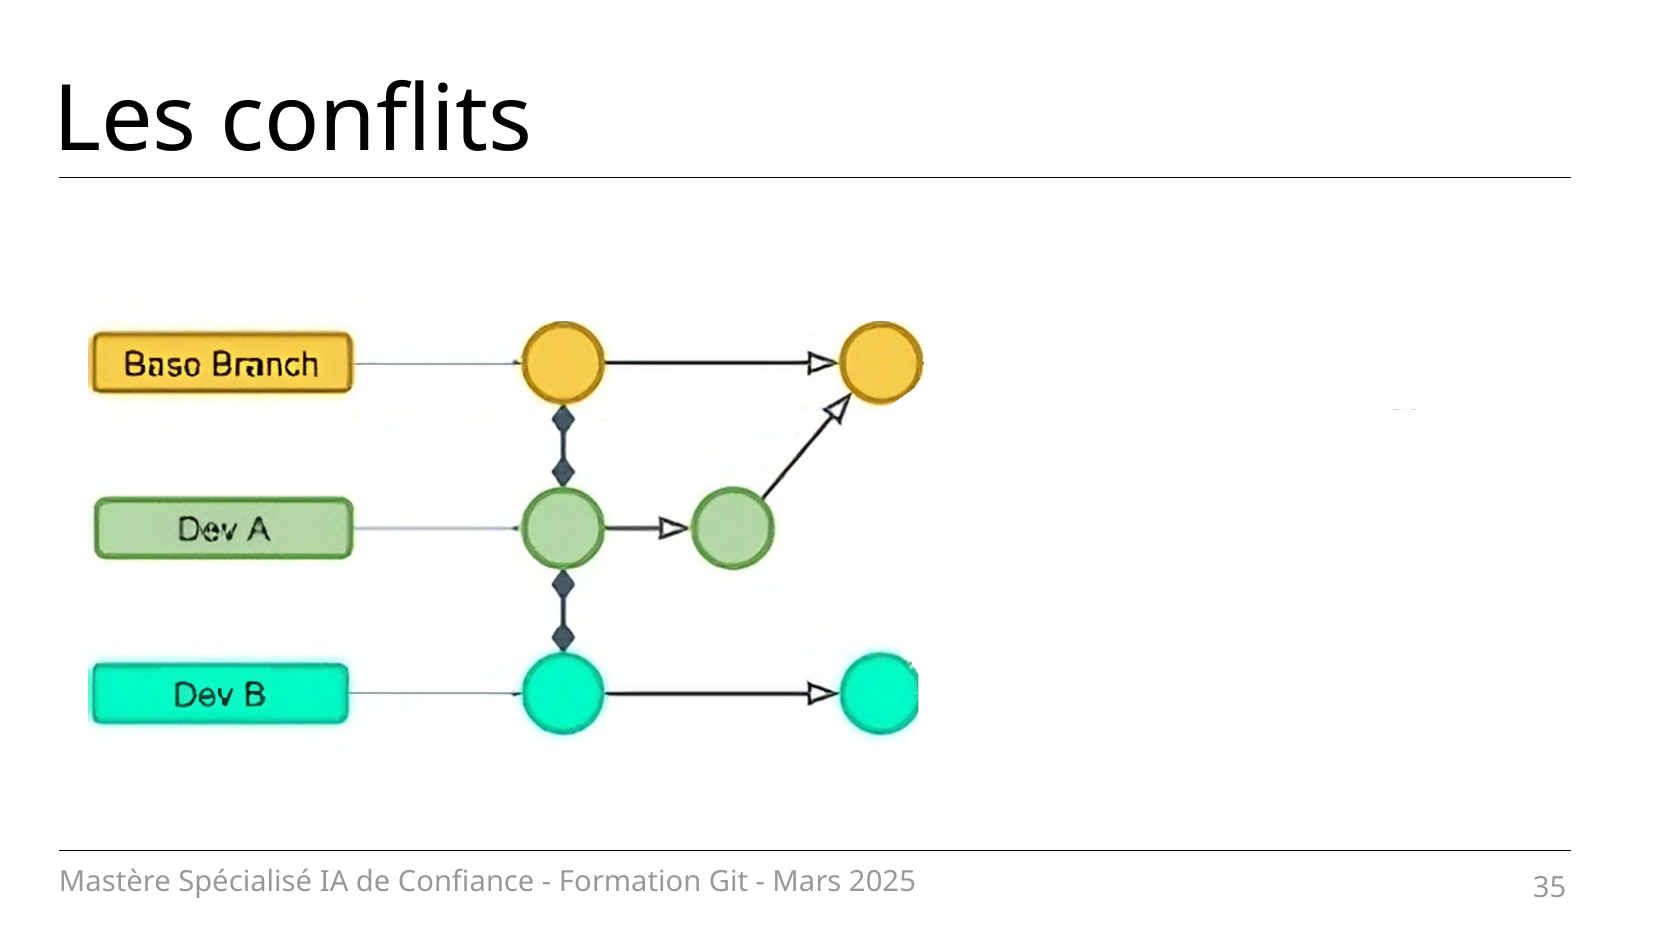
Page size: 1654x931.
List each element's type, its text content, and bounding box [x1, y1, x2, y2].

text_box [442, 190, 1536, 821]
title Les conflits [53, 37, 1542, 193]
picture [88, 236, 923, 821]
